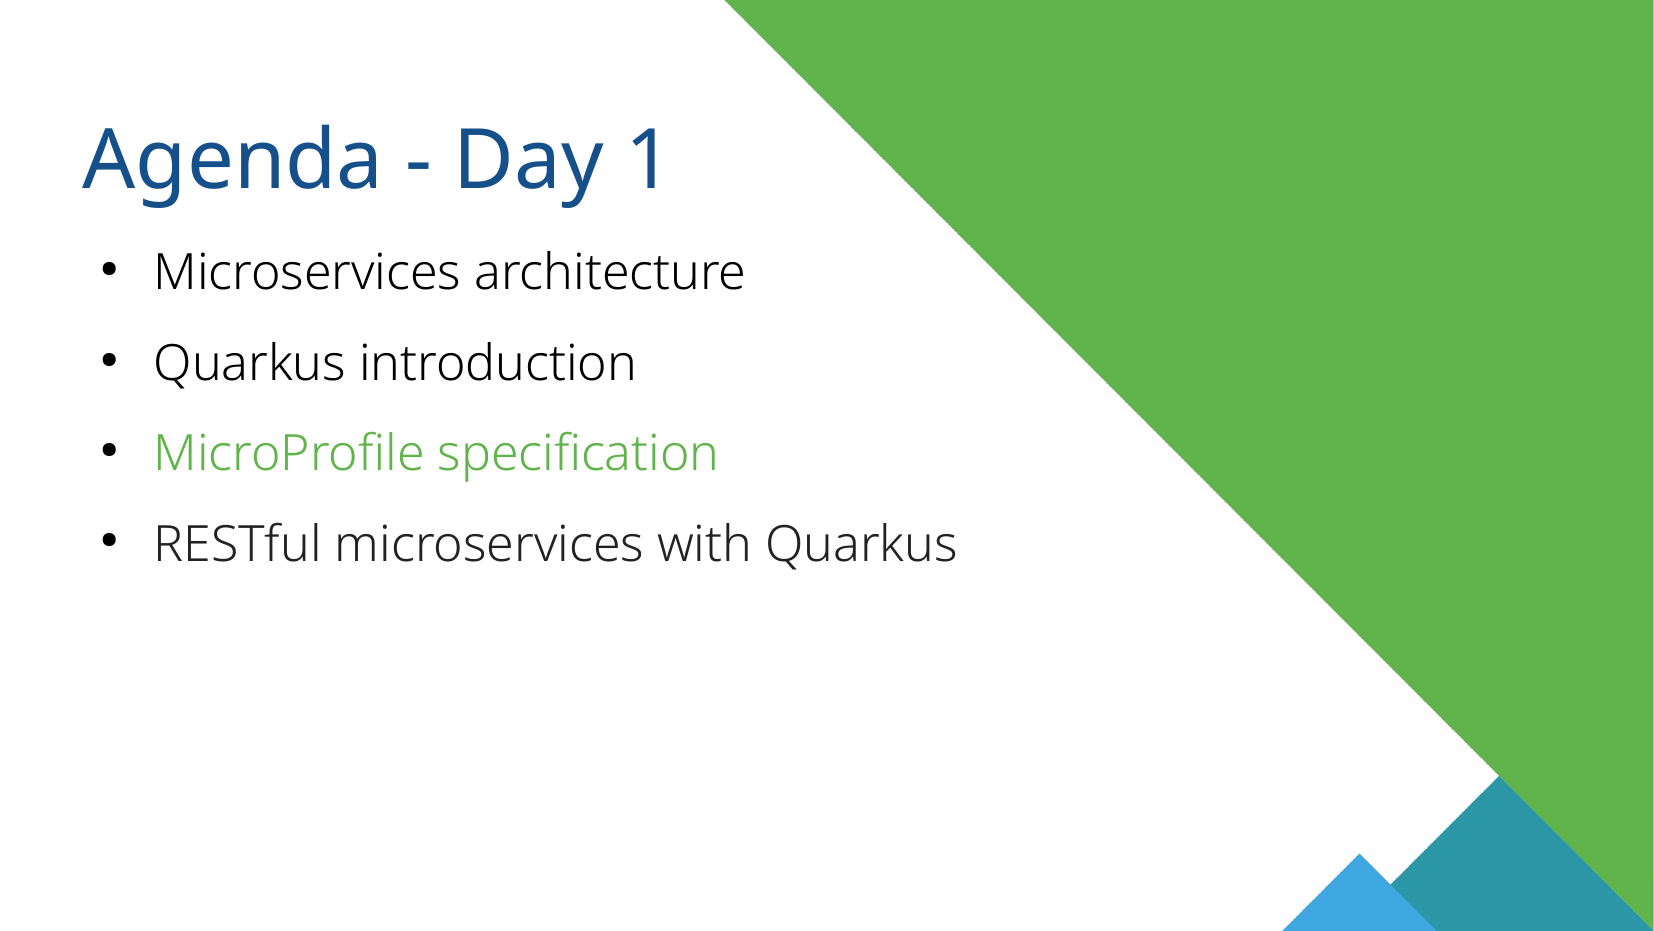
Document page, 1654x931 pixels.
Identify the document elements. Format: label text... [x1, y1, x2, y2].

title Agenda - Day 1 [82, 87, 1571, 225]
list Microservices architecture Quarkus introduction MicroProfile specification RESTful microservices with Quarkus [82, 236, 1571, 846]
picture [0, 0, 1654, 931]
